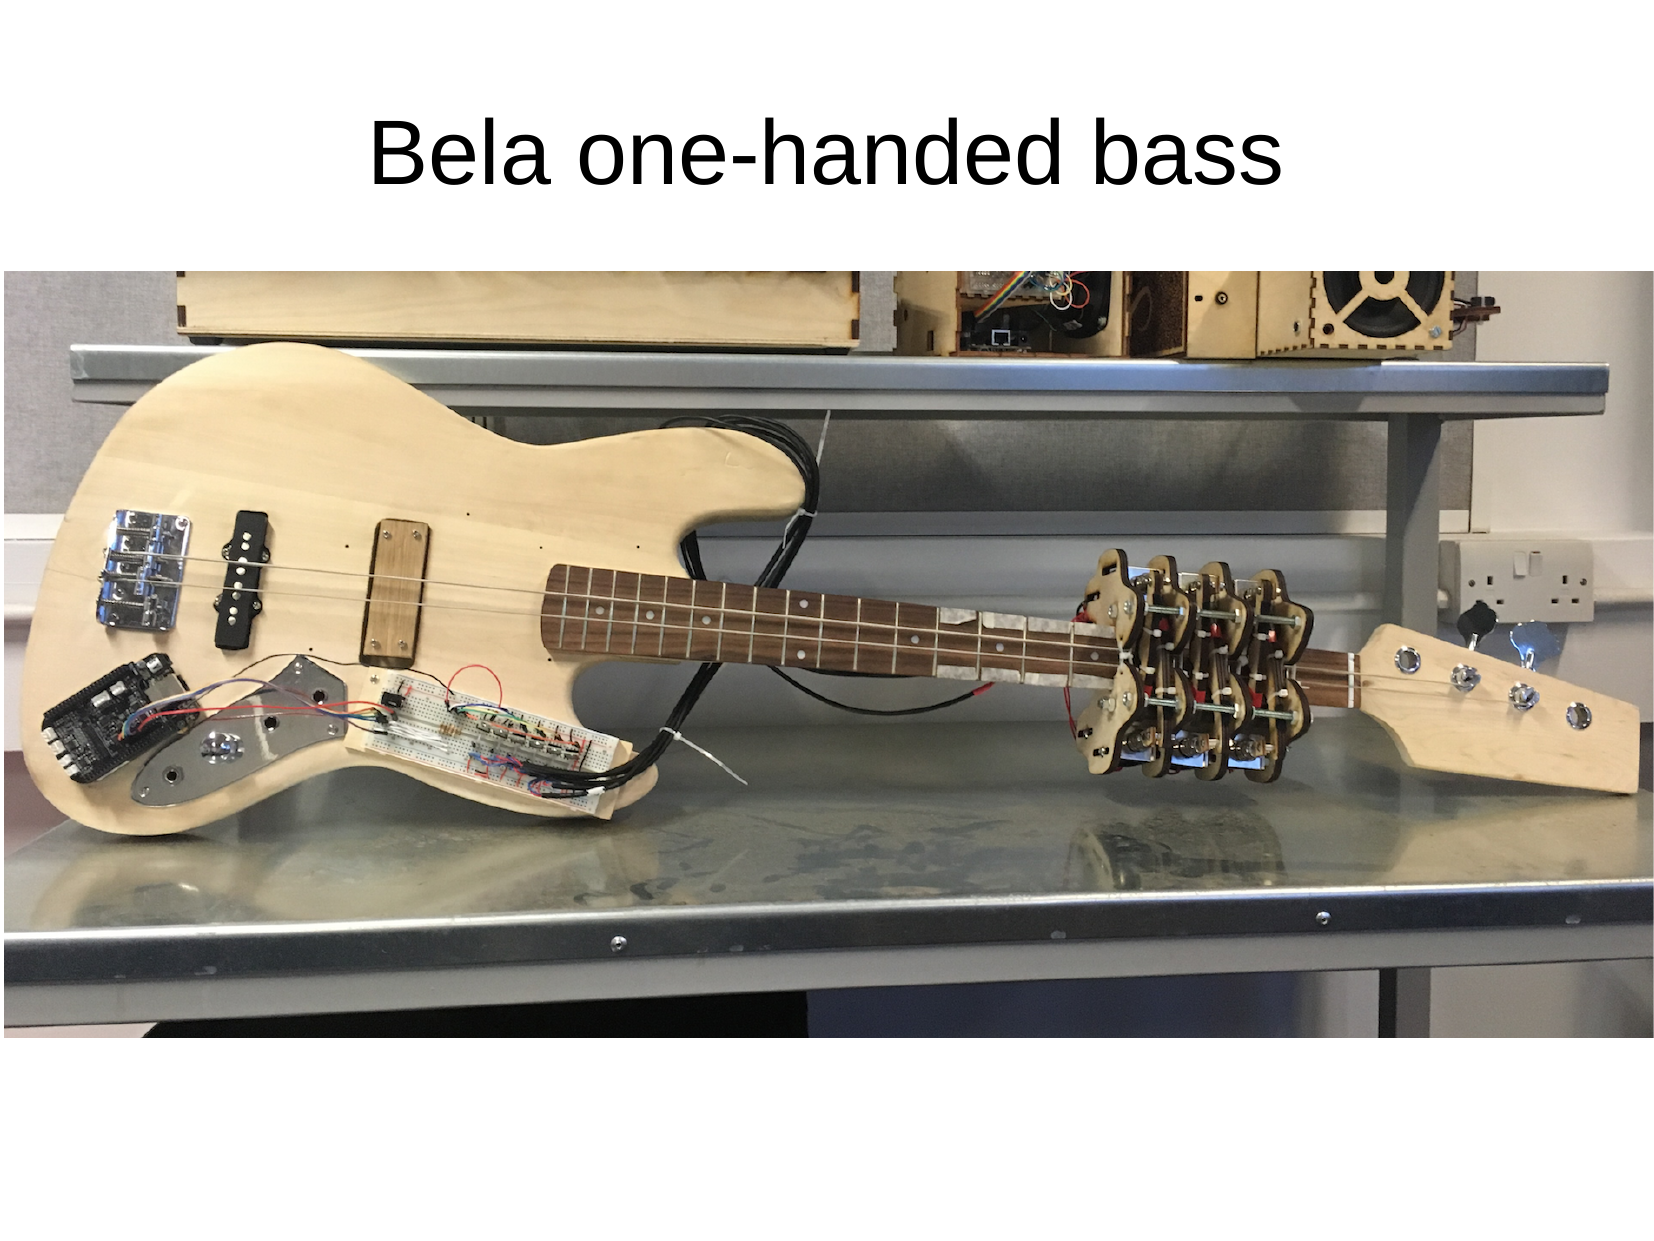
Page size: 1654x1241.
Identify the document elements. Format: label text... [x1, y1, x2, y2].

picture [4, 271, 1654, 1038]
title Bela one-handed bass [82, 49, 1571, 257]
